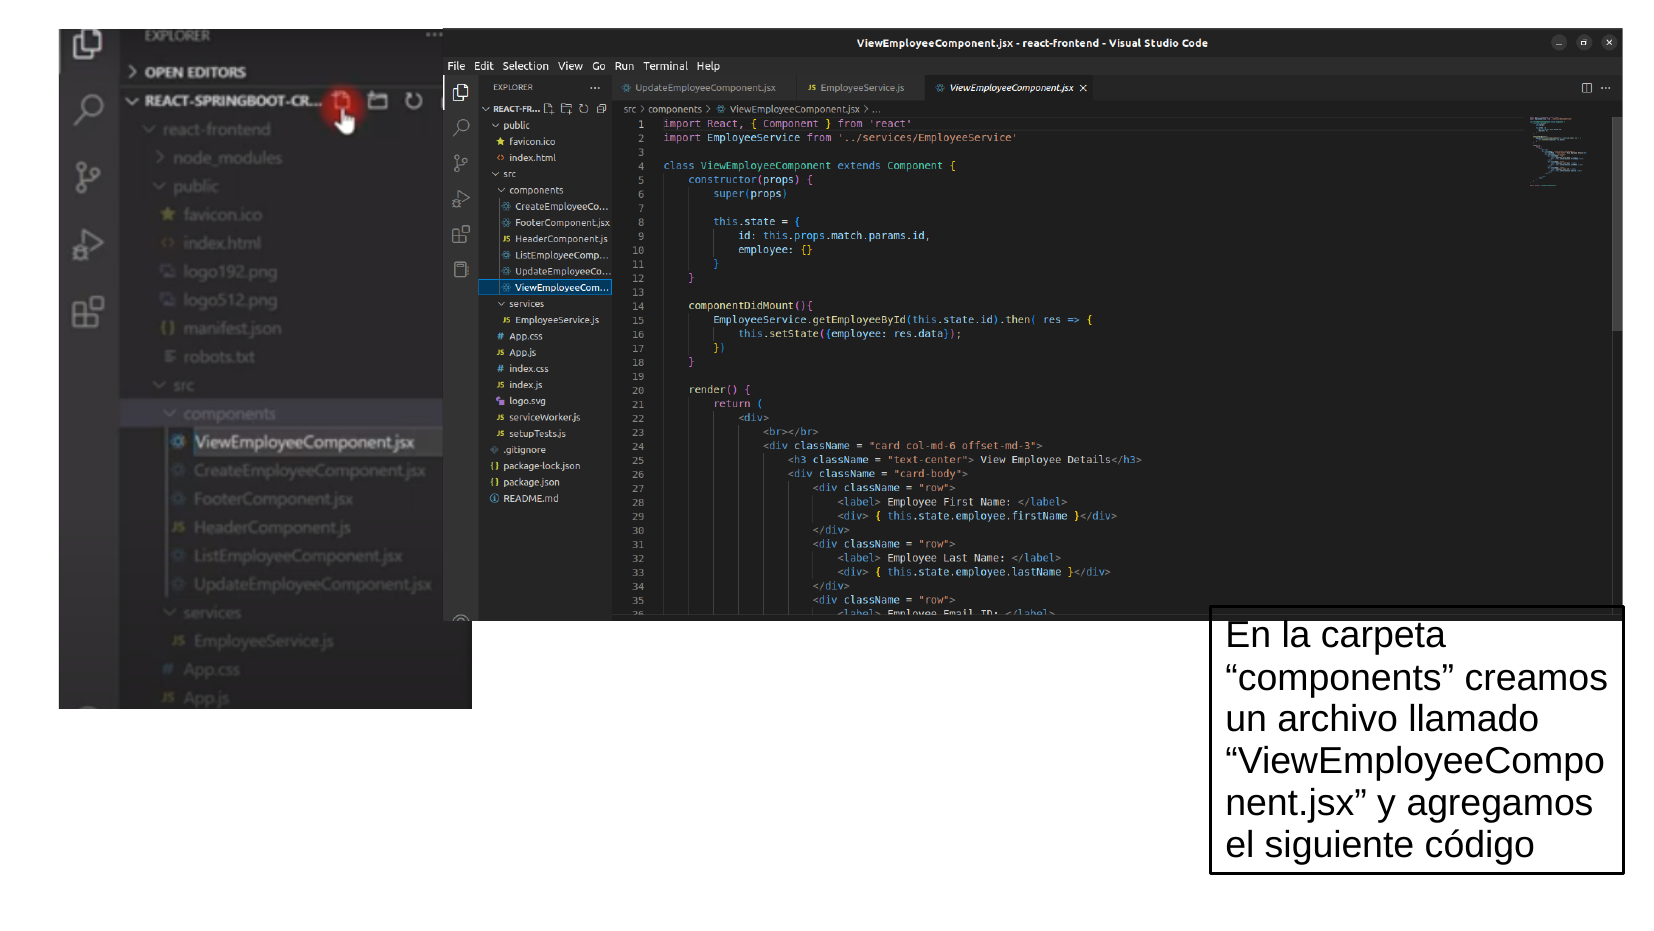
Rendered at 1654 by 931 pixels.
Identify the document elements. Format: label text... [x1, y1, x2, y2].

text_box En la carpeta “components” creamos un archivo llamado “ViewEmployeeComponent.jsx” y agregamos el siguiente código [1210, 606, 1624, 874]
picture [58, 28, 1623, 709]
